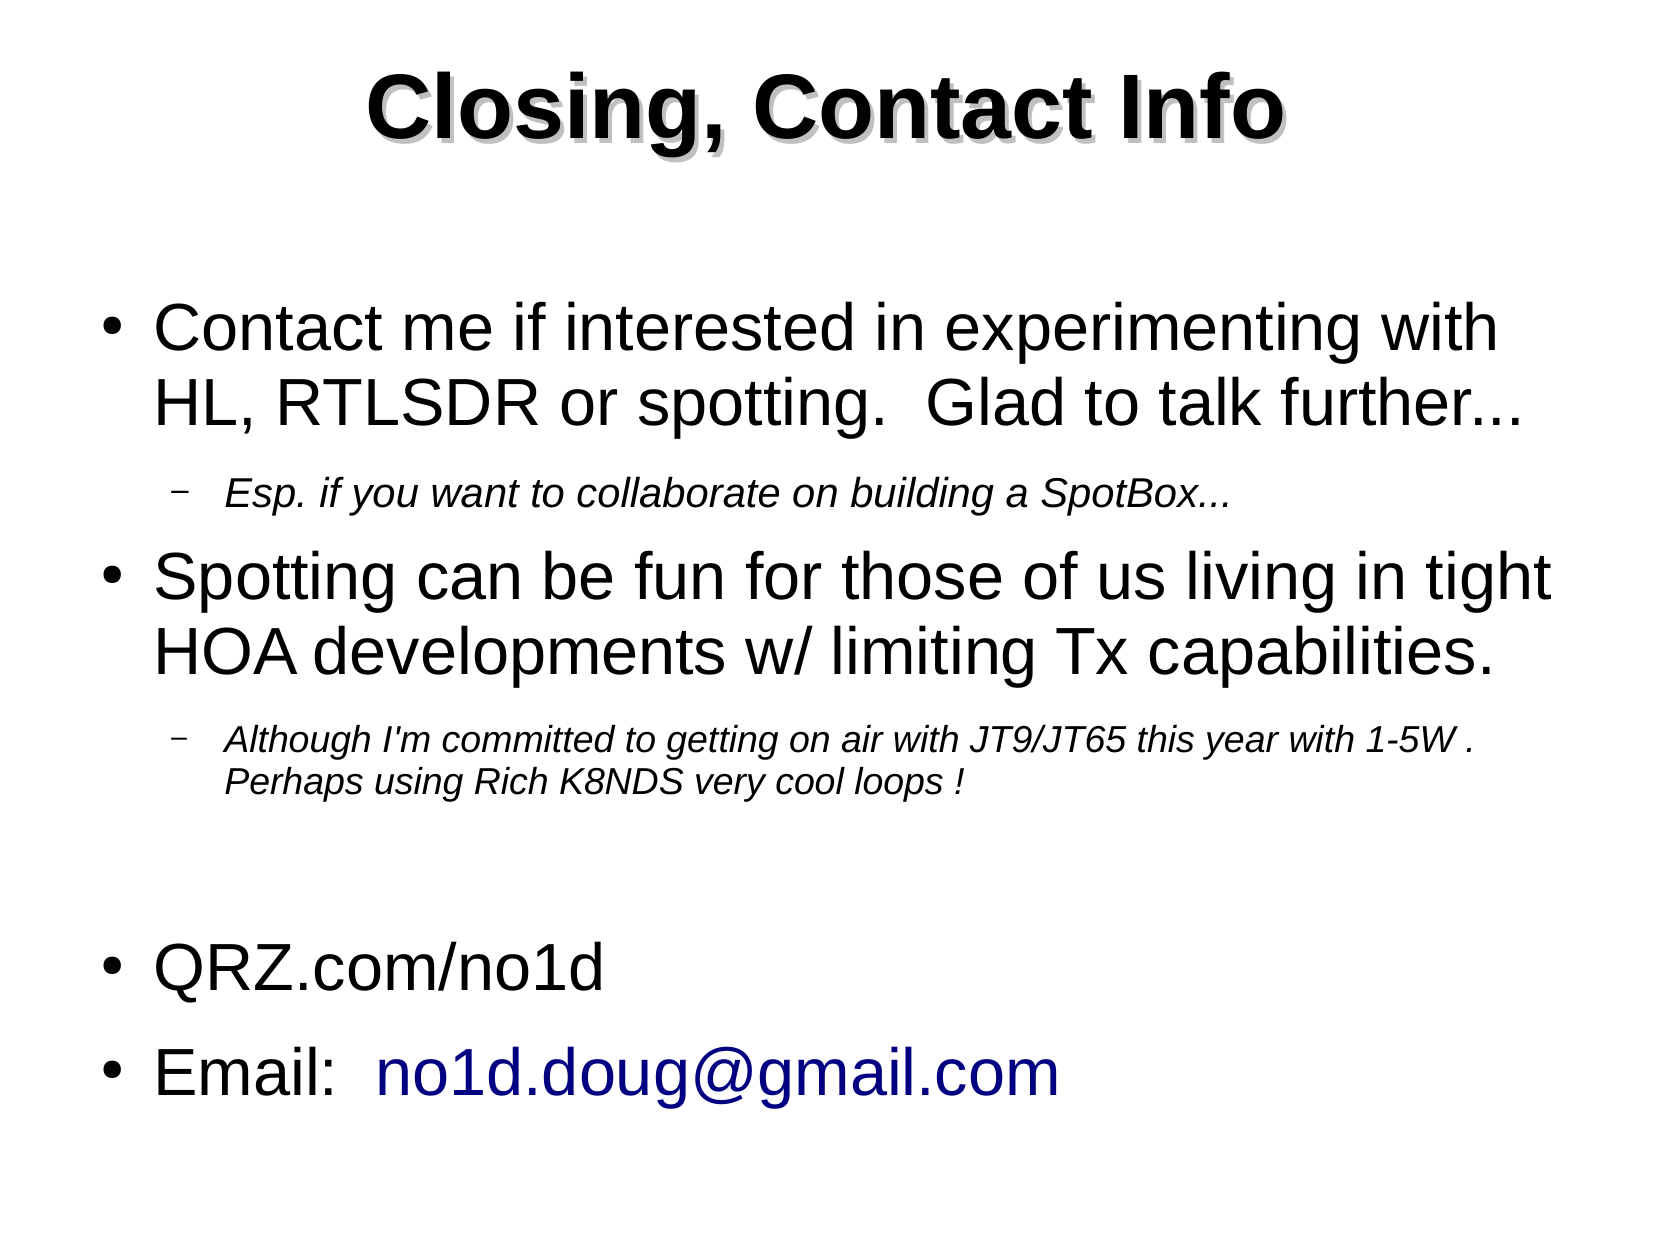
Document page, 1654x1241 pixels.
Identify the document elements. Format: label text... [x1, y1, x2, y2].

list Contact me if interested in experimenting with HL, RTLSDR or spotting. Glad to talk further... Esp. if you want to collaborate on building a SpotBox... Spotting can be fun for those of us living in tight HOA developments w/ limiting Tx capabilities. Although I'm committed to getting on air with JT9/JT65 this year with 1-5W . Perhaps using Rich K8NDS very cool loops ! QRZ.com/no1d Email: no1d.doug@gmail.com [82, 290, 1571, 1171]
title Closing, Contact Info [82, 49, 1571, 166]
